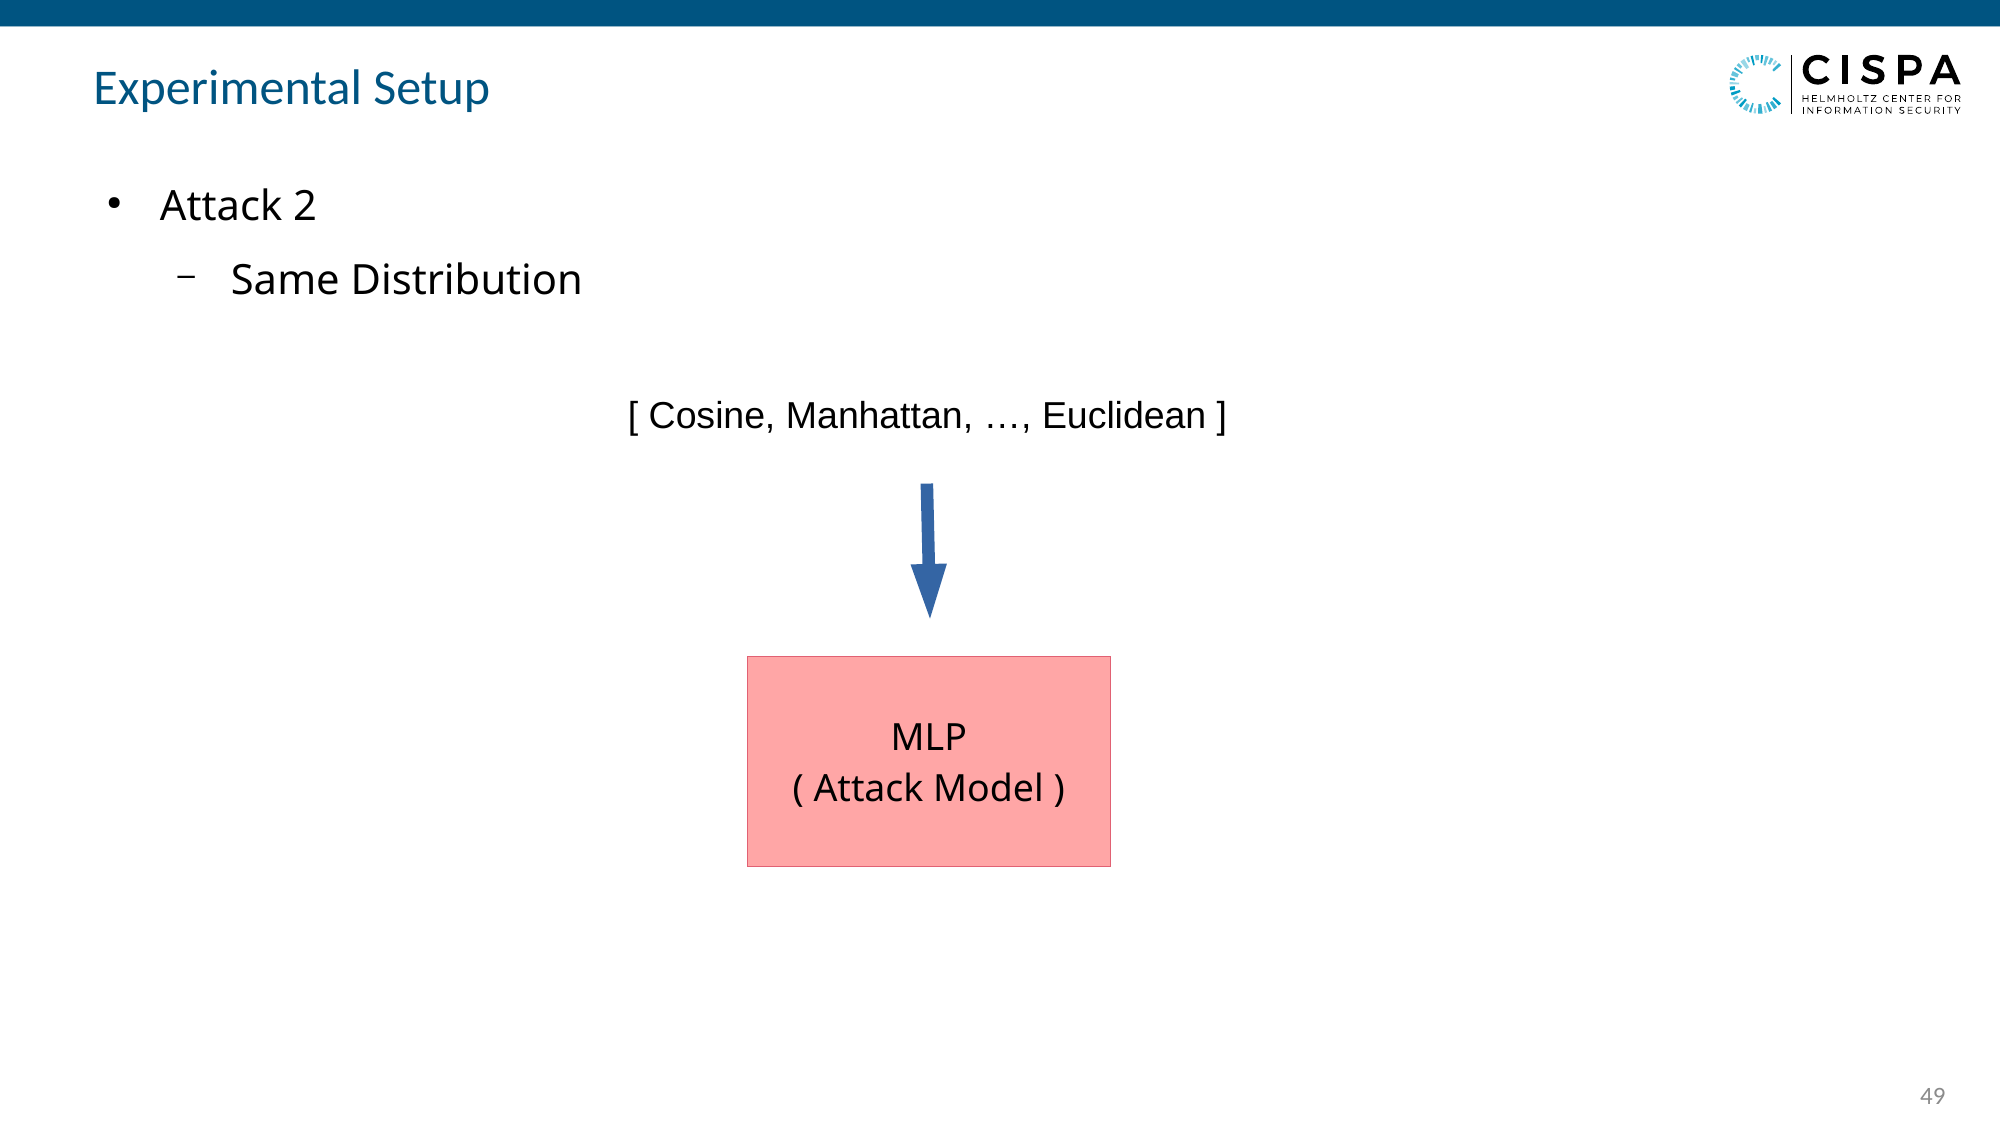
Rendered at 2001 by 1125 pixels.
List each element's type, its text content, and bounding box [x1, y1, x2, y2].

text_box MLP ( Attack Model ) [747, 656, 1111, 867]
slide_number <number> [1870, 1065, 1961, 1125]
title Experimental Setup [78, 38, 1699, 131]
text_box [ Cosine, Manhattan, …, Euclidean ] [613, 387, 1243, 445]
list Attack 2 Same Distribution [78, 173, 1922, 1027]
